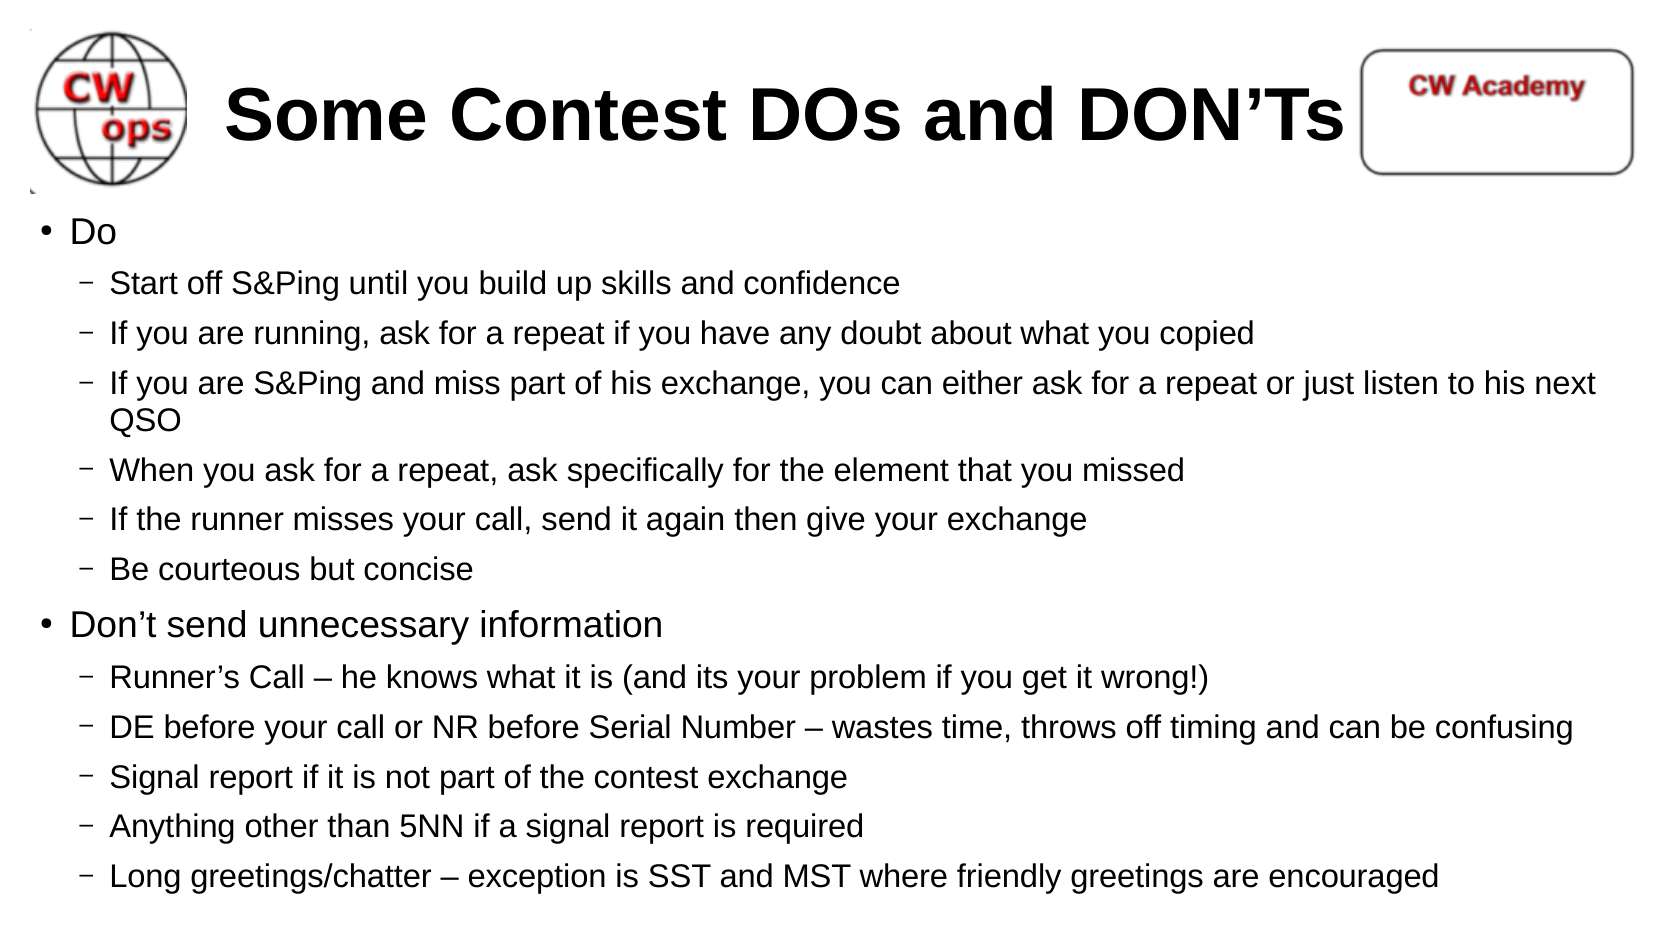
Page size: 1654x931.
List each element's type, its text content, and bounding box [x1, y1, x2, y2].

list Do Start off S&Ping until you build up skills and confidence If you are running, ask for a repeat if you have any doubt about what you copied If you are S&Ping and miss part of his exchange, you can either ask for a repeat or just listen to his next QSO When you ask for a repeat, ask specifically for the element that you missed If the runner misses your call, send it again then give your exchange Be courteous but concise Don’t send unnecessary information Runner’s Call – he knows what it is (and its your problem if you get it wrong!) DE before your call or NR before Serial Number – wastes time, throws off timing and can be confusing Signal report if it is not part of the contest exchange Anything other than 5NN if a signal report is required Long greetings/chatter – exception is SST and MST where friendly greetings are encouraged [30, 210, 1621, 916]
title Some Contest DOs and DON’Ts [41, 37, 1531, 193]
picture [30, 29, 187, 194]
picture [1531, 37, 1640, 186]
